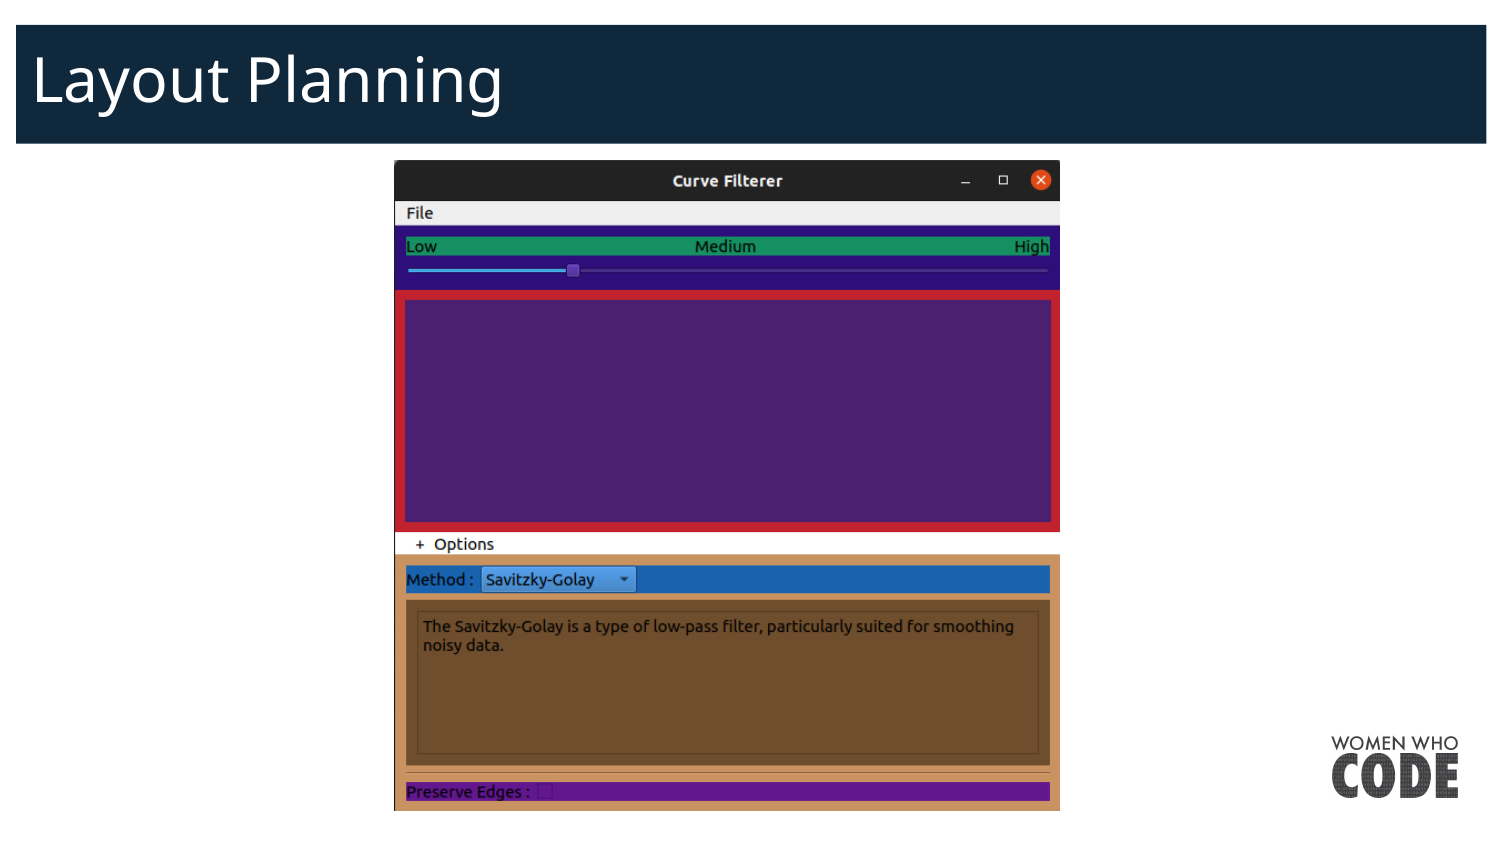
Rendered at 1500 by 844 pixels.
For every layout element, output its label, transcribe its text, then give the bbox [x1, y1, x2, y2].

text_box Layout Planning [16, 24, 1487, 144]
picture [1331, 735, 1458, 798]
picture [394, 160, 1060, 811]
